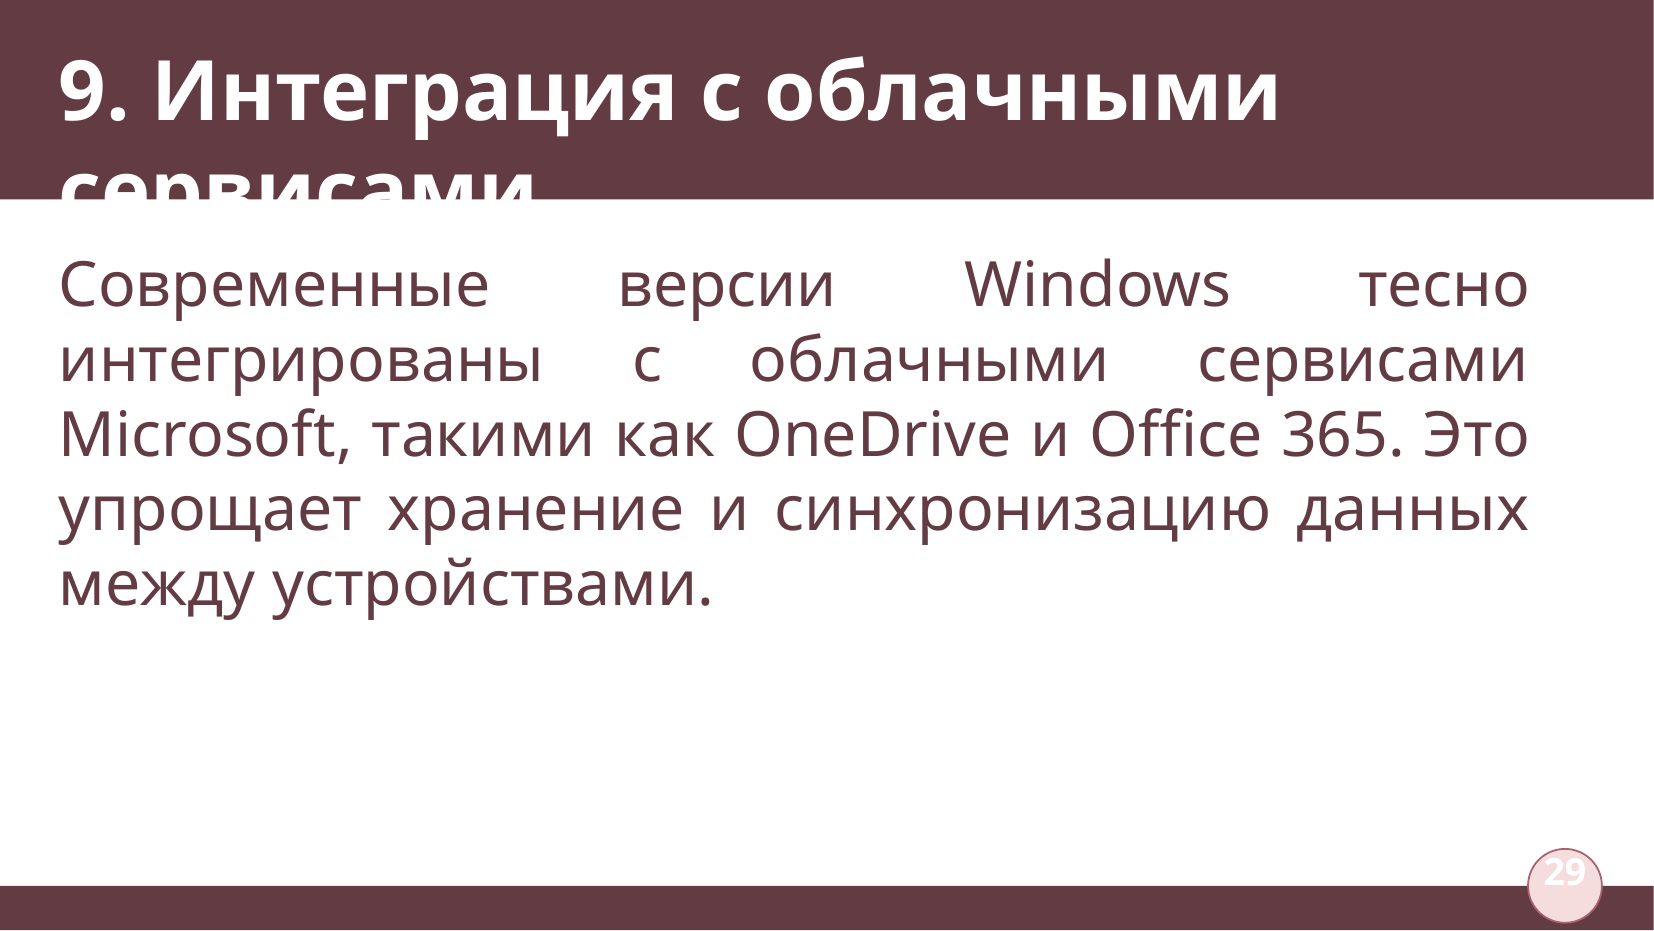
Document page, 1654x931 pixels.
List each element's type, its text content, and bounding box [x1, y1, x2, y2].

list Современные версии Windows тесно интегрированы с облачными сервисами Microsoft, такими как OneDrive и Office 365. Это упрощает хранение и синхронизацию данных между устройствами. [59, 243, 1595, 864]
title 9. Интеграция с облачными сервисами [59, 37, 1595, 155]
